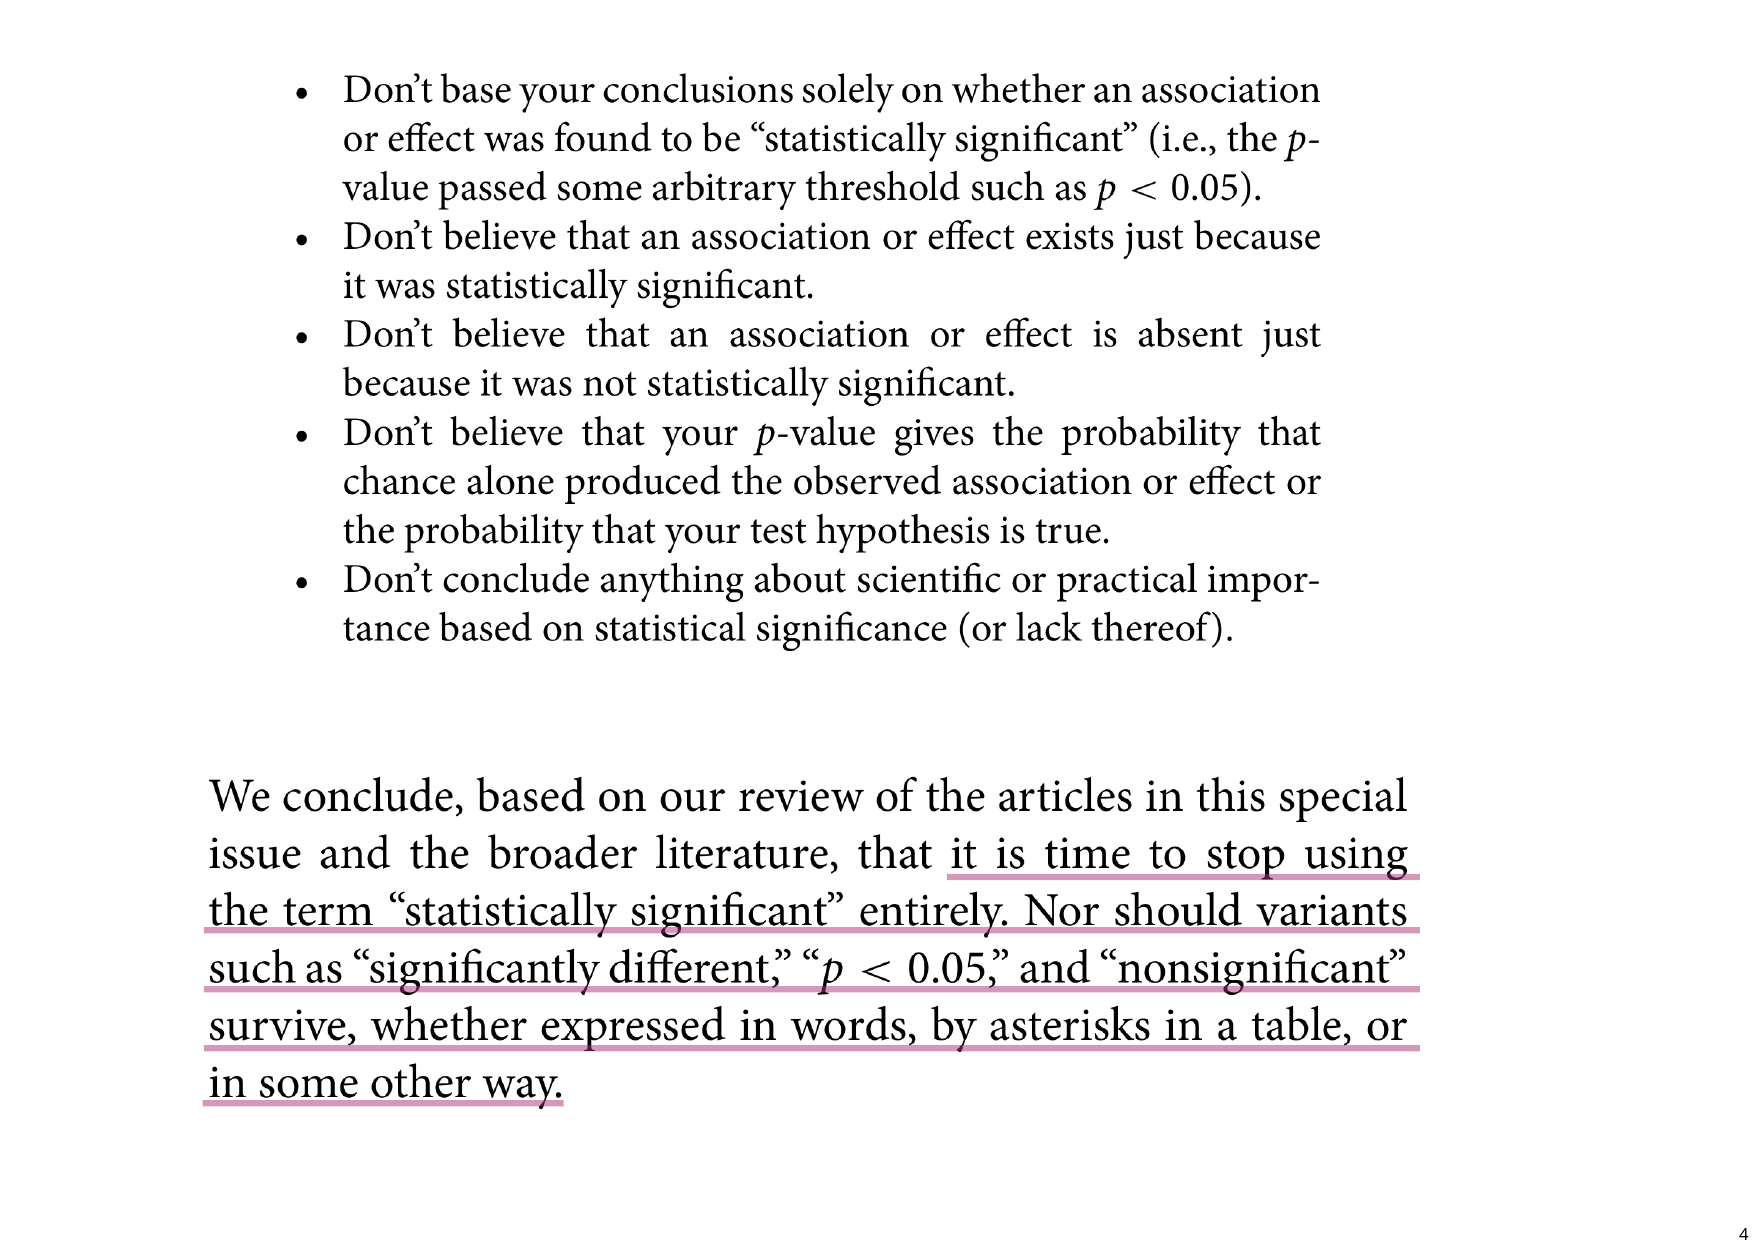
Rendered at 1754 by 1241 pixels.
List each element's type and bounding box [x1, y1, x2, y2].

picture [286, 59, 1331, 655]
picture [197, 771, 1420, 1114]
